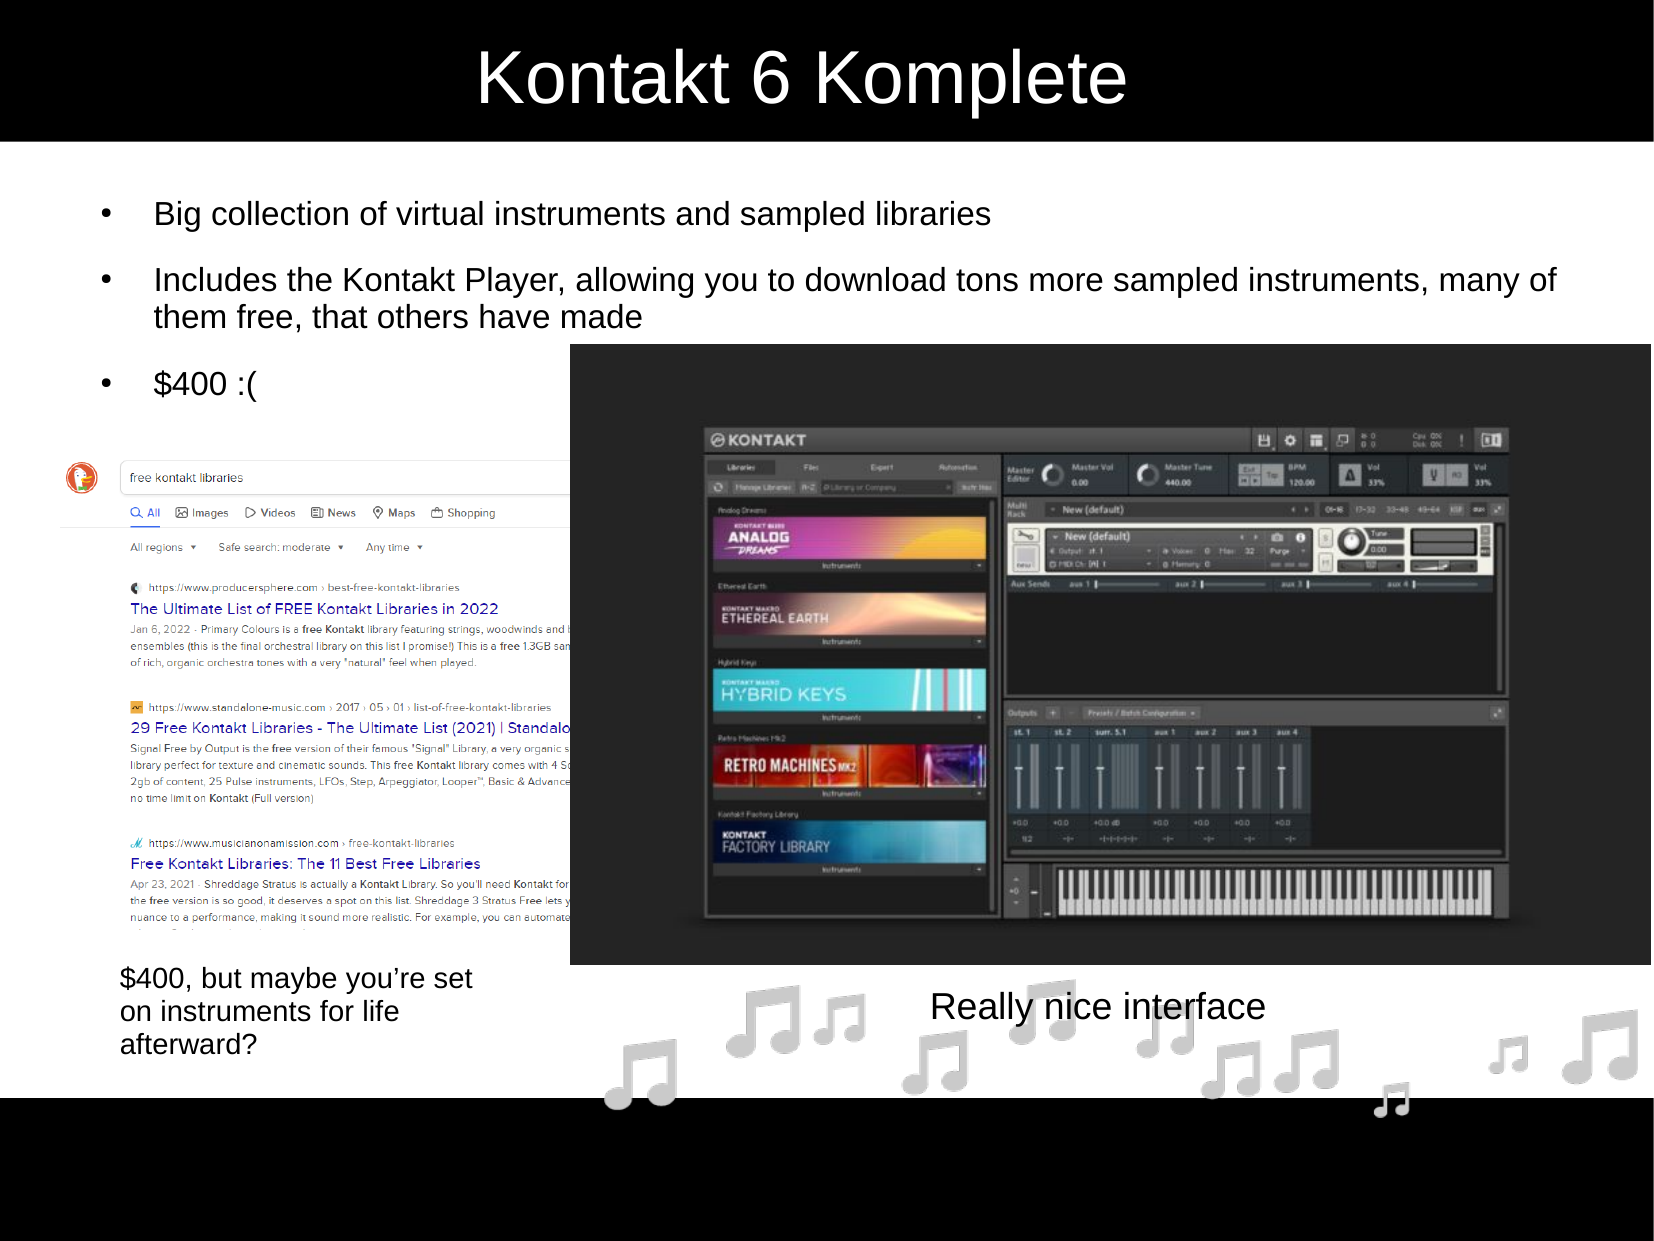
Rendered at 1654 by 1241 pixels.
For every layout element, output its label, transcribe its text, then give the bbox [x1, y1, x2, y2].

title Kontakt 6 Komplete [59, 8, 1548, 148]
picture [60, 344, 1651, 965]
text_box Really nice interface [915, 978, 1282, 1036]
text_box $400, but maybe you’re set on instruments for life afterward? [105, 954, 526, 1081]
list Big collection of virtual instruments and sampled libraries Includes the Kontakt Player, allowing you to download tons more sampled instruments, many of them free, that others have made $400 :( [82, 195, 1571, 449]
